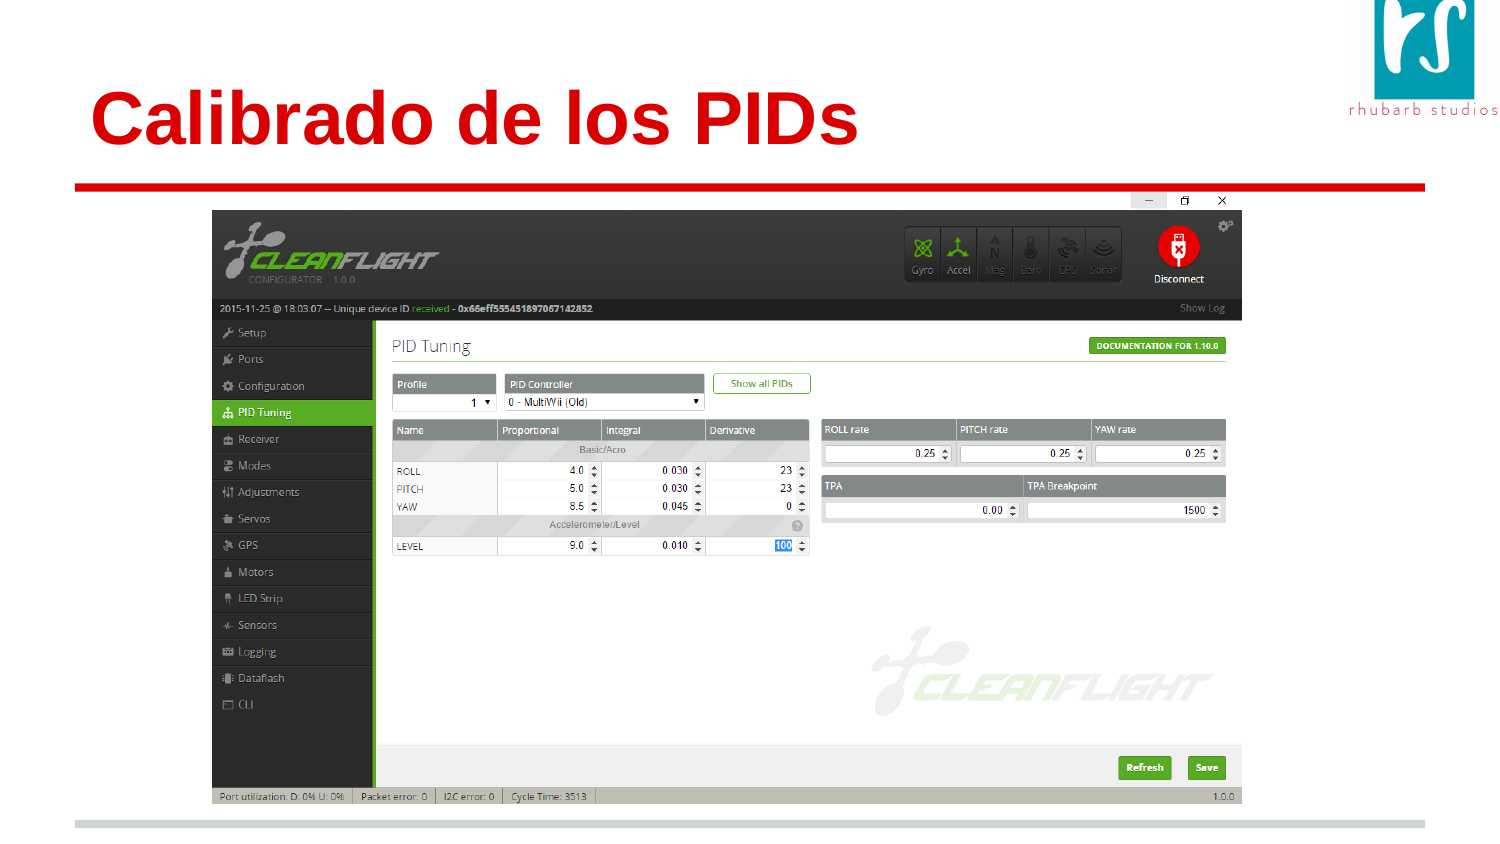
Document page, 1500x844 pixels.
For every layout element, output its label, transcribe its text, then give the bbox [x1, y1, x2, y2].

title Calibrado de los PIDs [75, 33, 1425, 175]
picture [212, 192, 1242, 804]
picture [1348, 0, 1500, 118]
